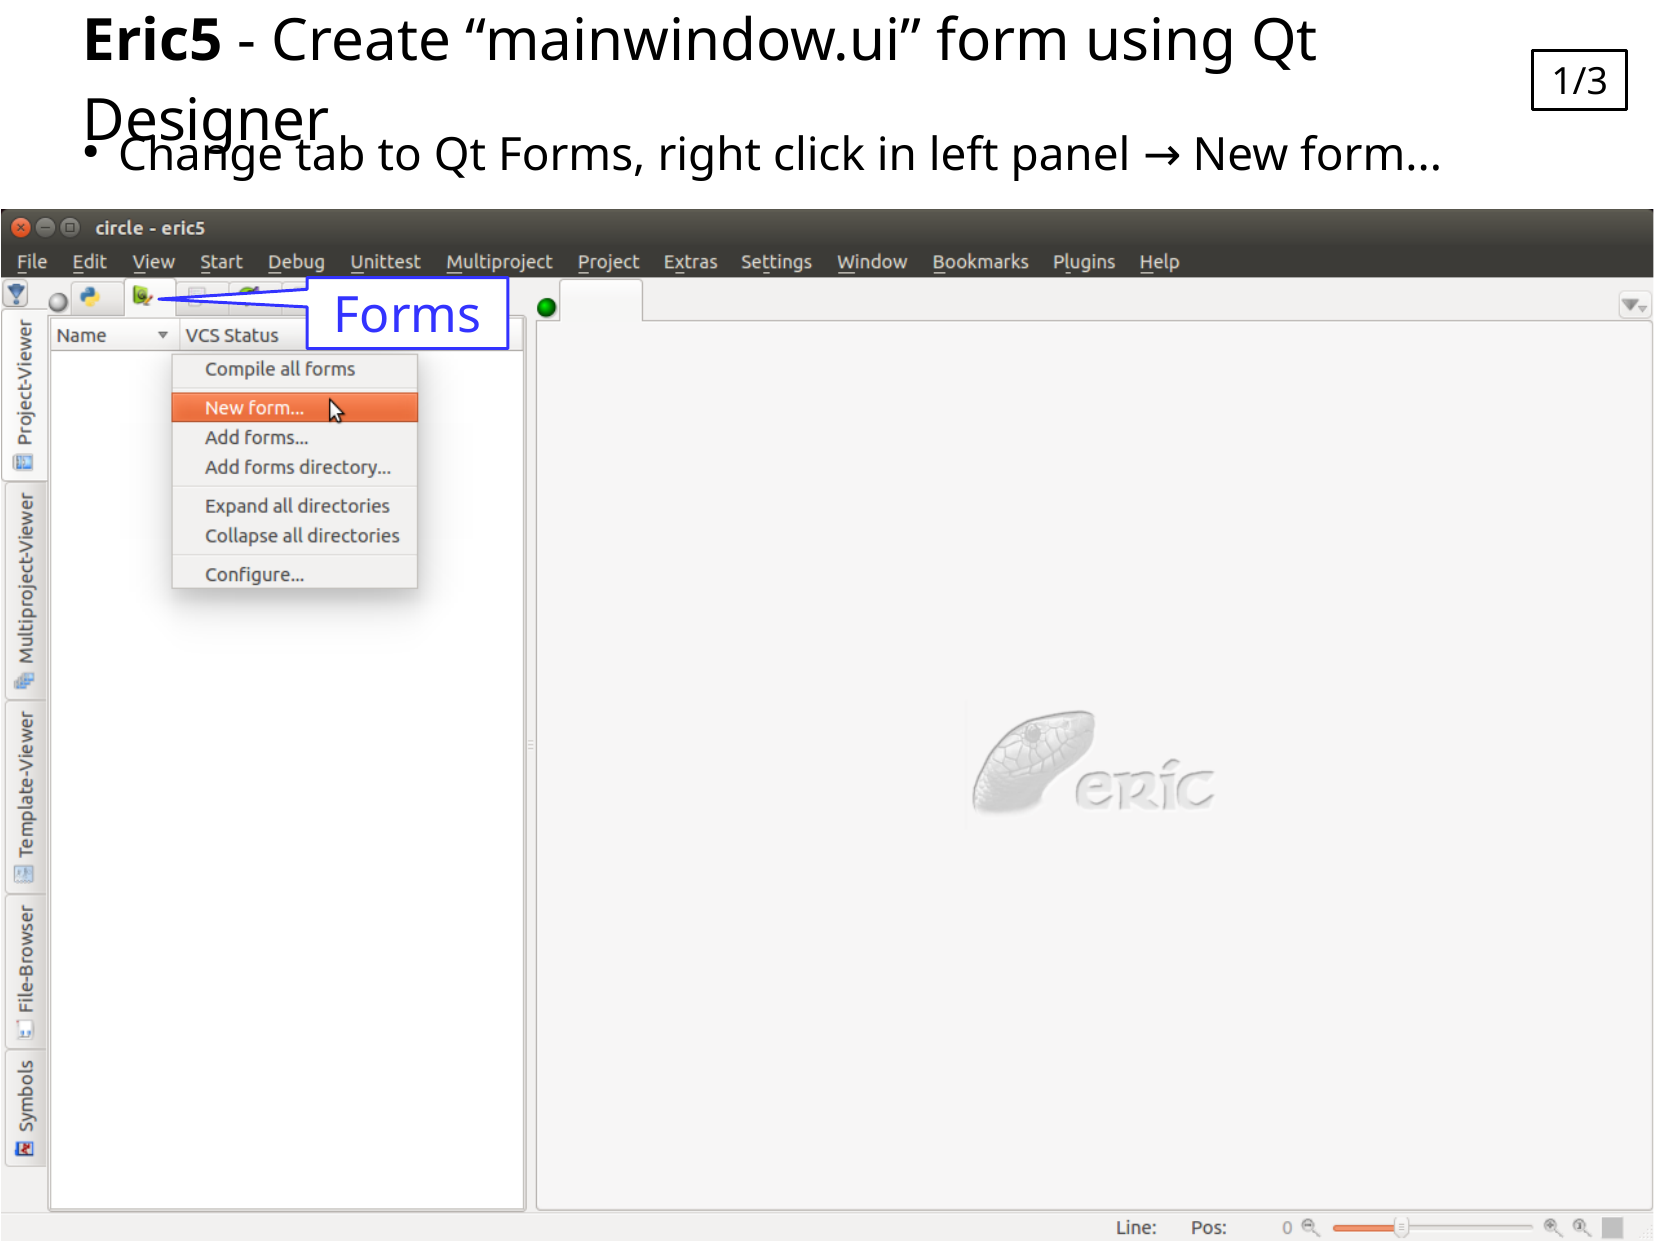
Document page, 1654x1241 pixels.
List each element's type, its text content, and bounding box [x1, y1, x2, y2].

text_box Change tab to Qt Forms, right click in left panel → New form... [82, 109, 1571, 195]
picture [1, 209, 1654, 1241]
title Eric5 - Create “mainwindow.ui” form using Qt Designer [82, 39, 1571, 109]
text_box 1/3 [1532, 50, 1627, 110]
text_box Forms [158, 277, 508, 349]
